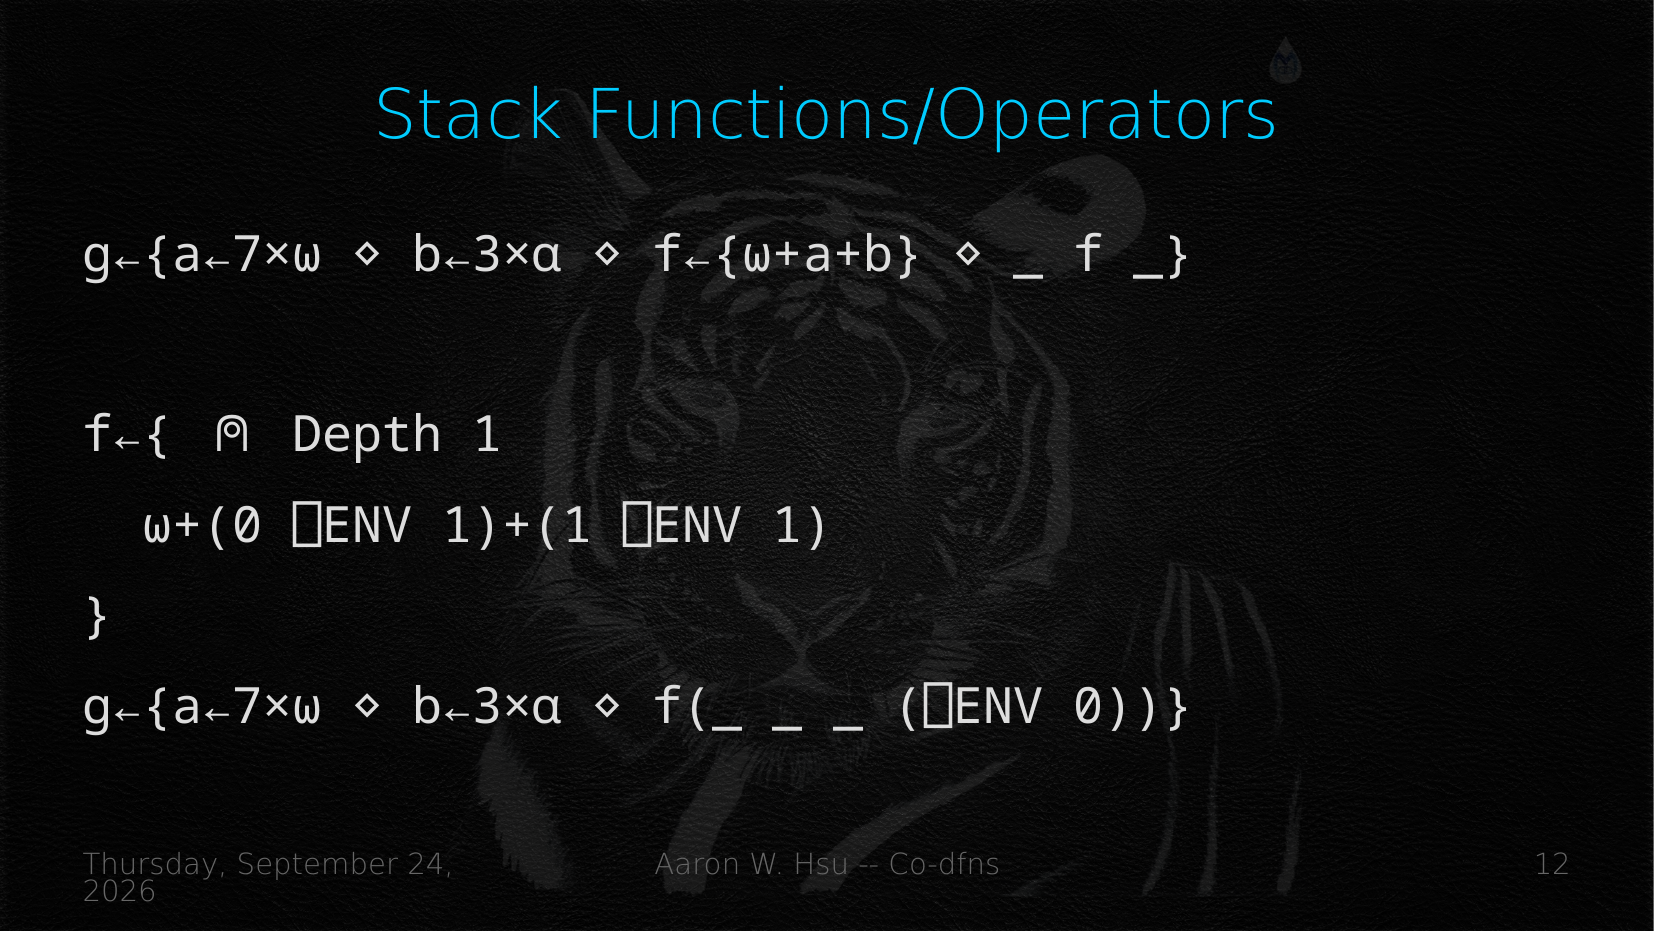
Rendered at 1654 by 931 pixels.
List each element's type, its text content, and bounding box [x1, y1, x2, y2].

title Stack Functions/Operators [82, 37, 1571, 193]
picture [0, 0, 1654, 931]
list g←{a←7×⍵ ⋄ b←3×⍺ ⋄ f←{⍵+a+b} ⋄ _ f _} f←{ ⍝ Depth 1 ⍵+(0 ⎕ENV 1)+(1 ⎕ENV 1) } g←{a←7×⍵ ⋄ b←3×⍺ ⋄ f(_ _ _ (⎕ENV 0))} [82, 217, 1571, 758]
